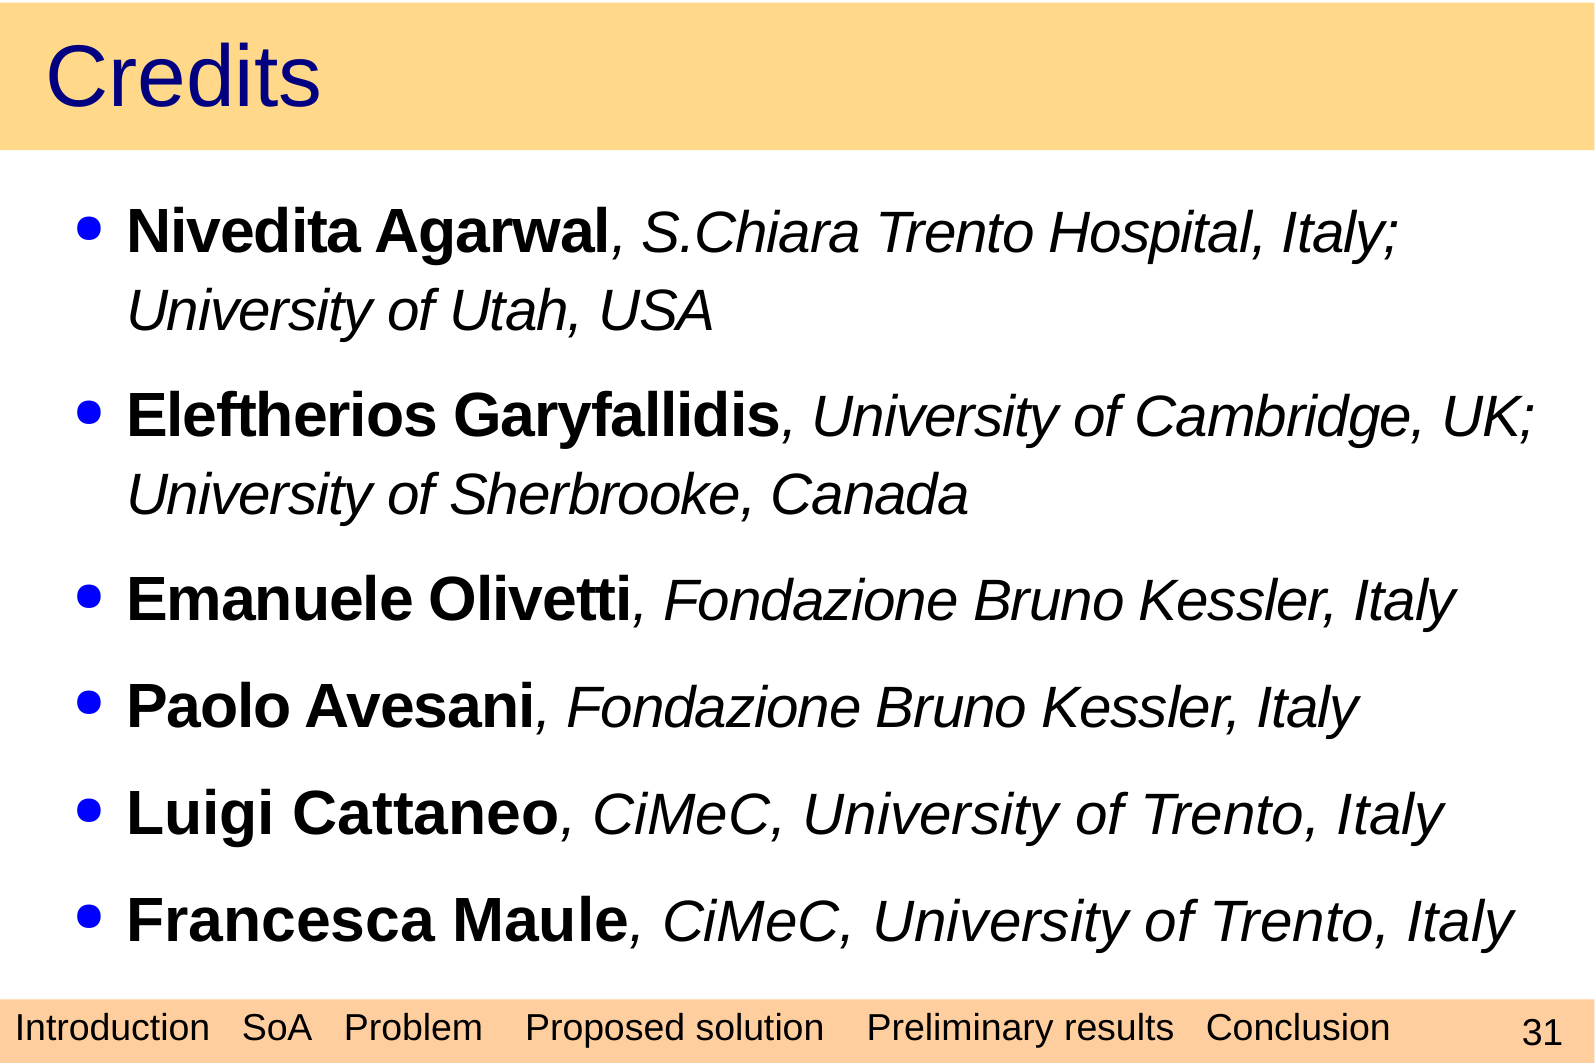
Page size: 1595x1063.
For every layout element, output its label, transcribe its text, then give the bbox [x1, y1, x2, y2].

list Nivedita Agarwal, S.Chiara Trento Hospital, Italy; University of Utah, USA Eleftherios Garyfallidis, University of Cambridge, UK; University of Sherbrooke, Canada Emanuele Olivetti, Fondazione Bruno Kessler, Italy Paolo Avesani, Fondazione Bruno Kessler, Italy Luigi Cattaneo, CiMeC, University of Trento, Italy Francesca Maule, CiMeC, University of Trento, Italy [55, 189, 1595, 955]
title Credits [0, 2, 1595, 151]
text_box Introduction SoA Problem Proposed solution Preliminary results Conclusion [0, 999, 1595, 1063]
text_box <number> [1377, 1003, 1579, 1063]
